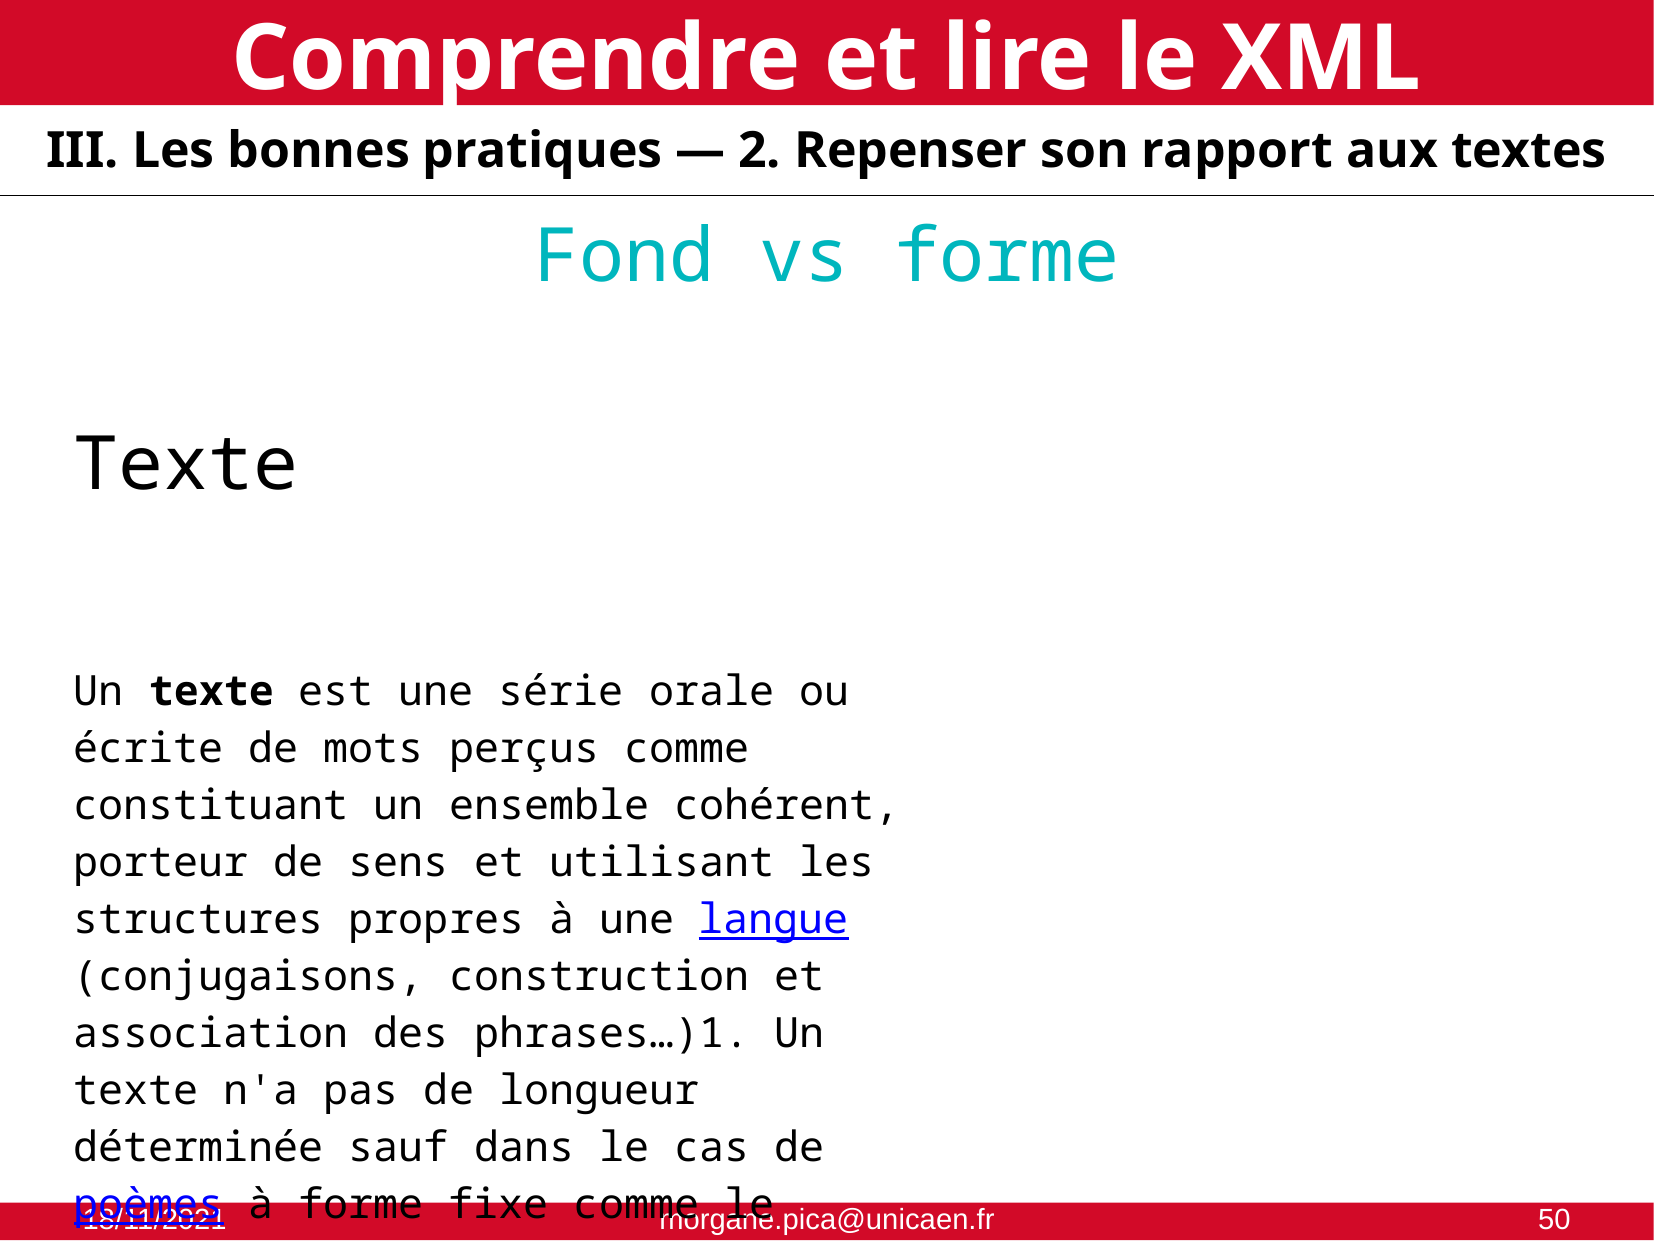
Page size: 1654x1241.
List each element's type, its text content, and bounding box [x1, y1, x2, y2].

text_box Fond vs forme [161, 196, 1493, 284]
text_box Texte Un texte est une série orale ou écrite de mots perçus comme constituant un ensemble cohérent, porteur de sens et utilisant les structures propres à une langue (conjugaisons, construction et association des phrases…)1. Un texte n'a pas de longueur déterminée sauf dans le cas de poèmes à forme fixe comme le sonnet ou le haïku. L'étude formelle des textes s'appuie sur la linguistique, qui est l'approche scientifique du langage. [58, 401, 957, 1162]
title III. Les bonnes pratiques — 2. Repenser son rapport aux textes [0, 106, 1654, 191]
title Comprendre et lire le XML [0, 0, 1654, 106]
